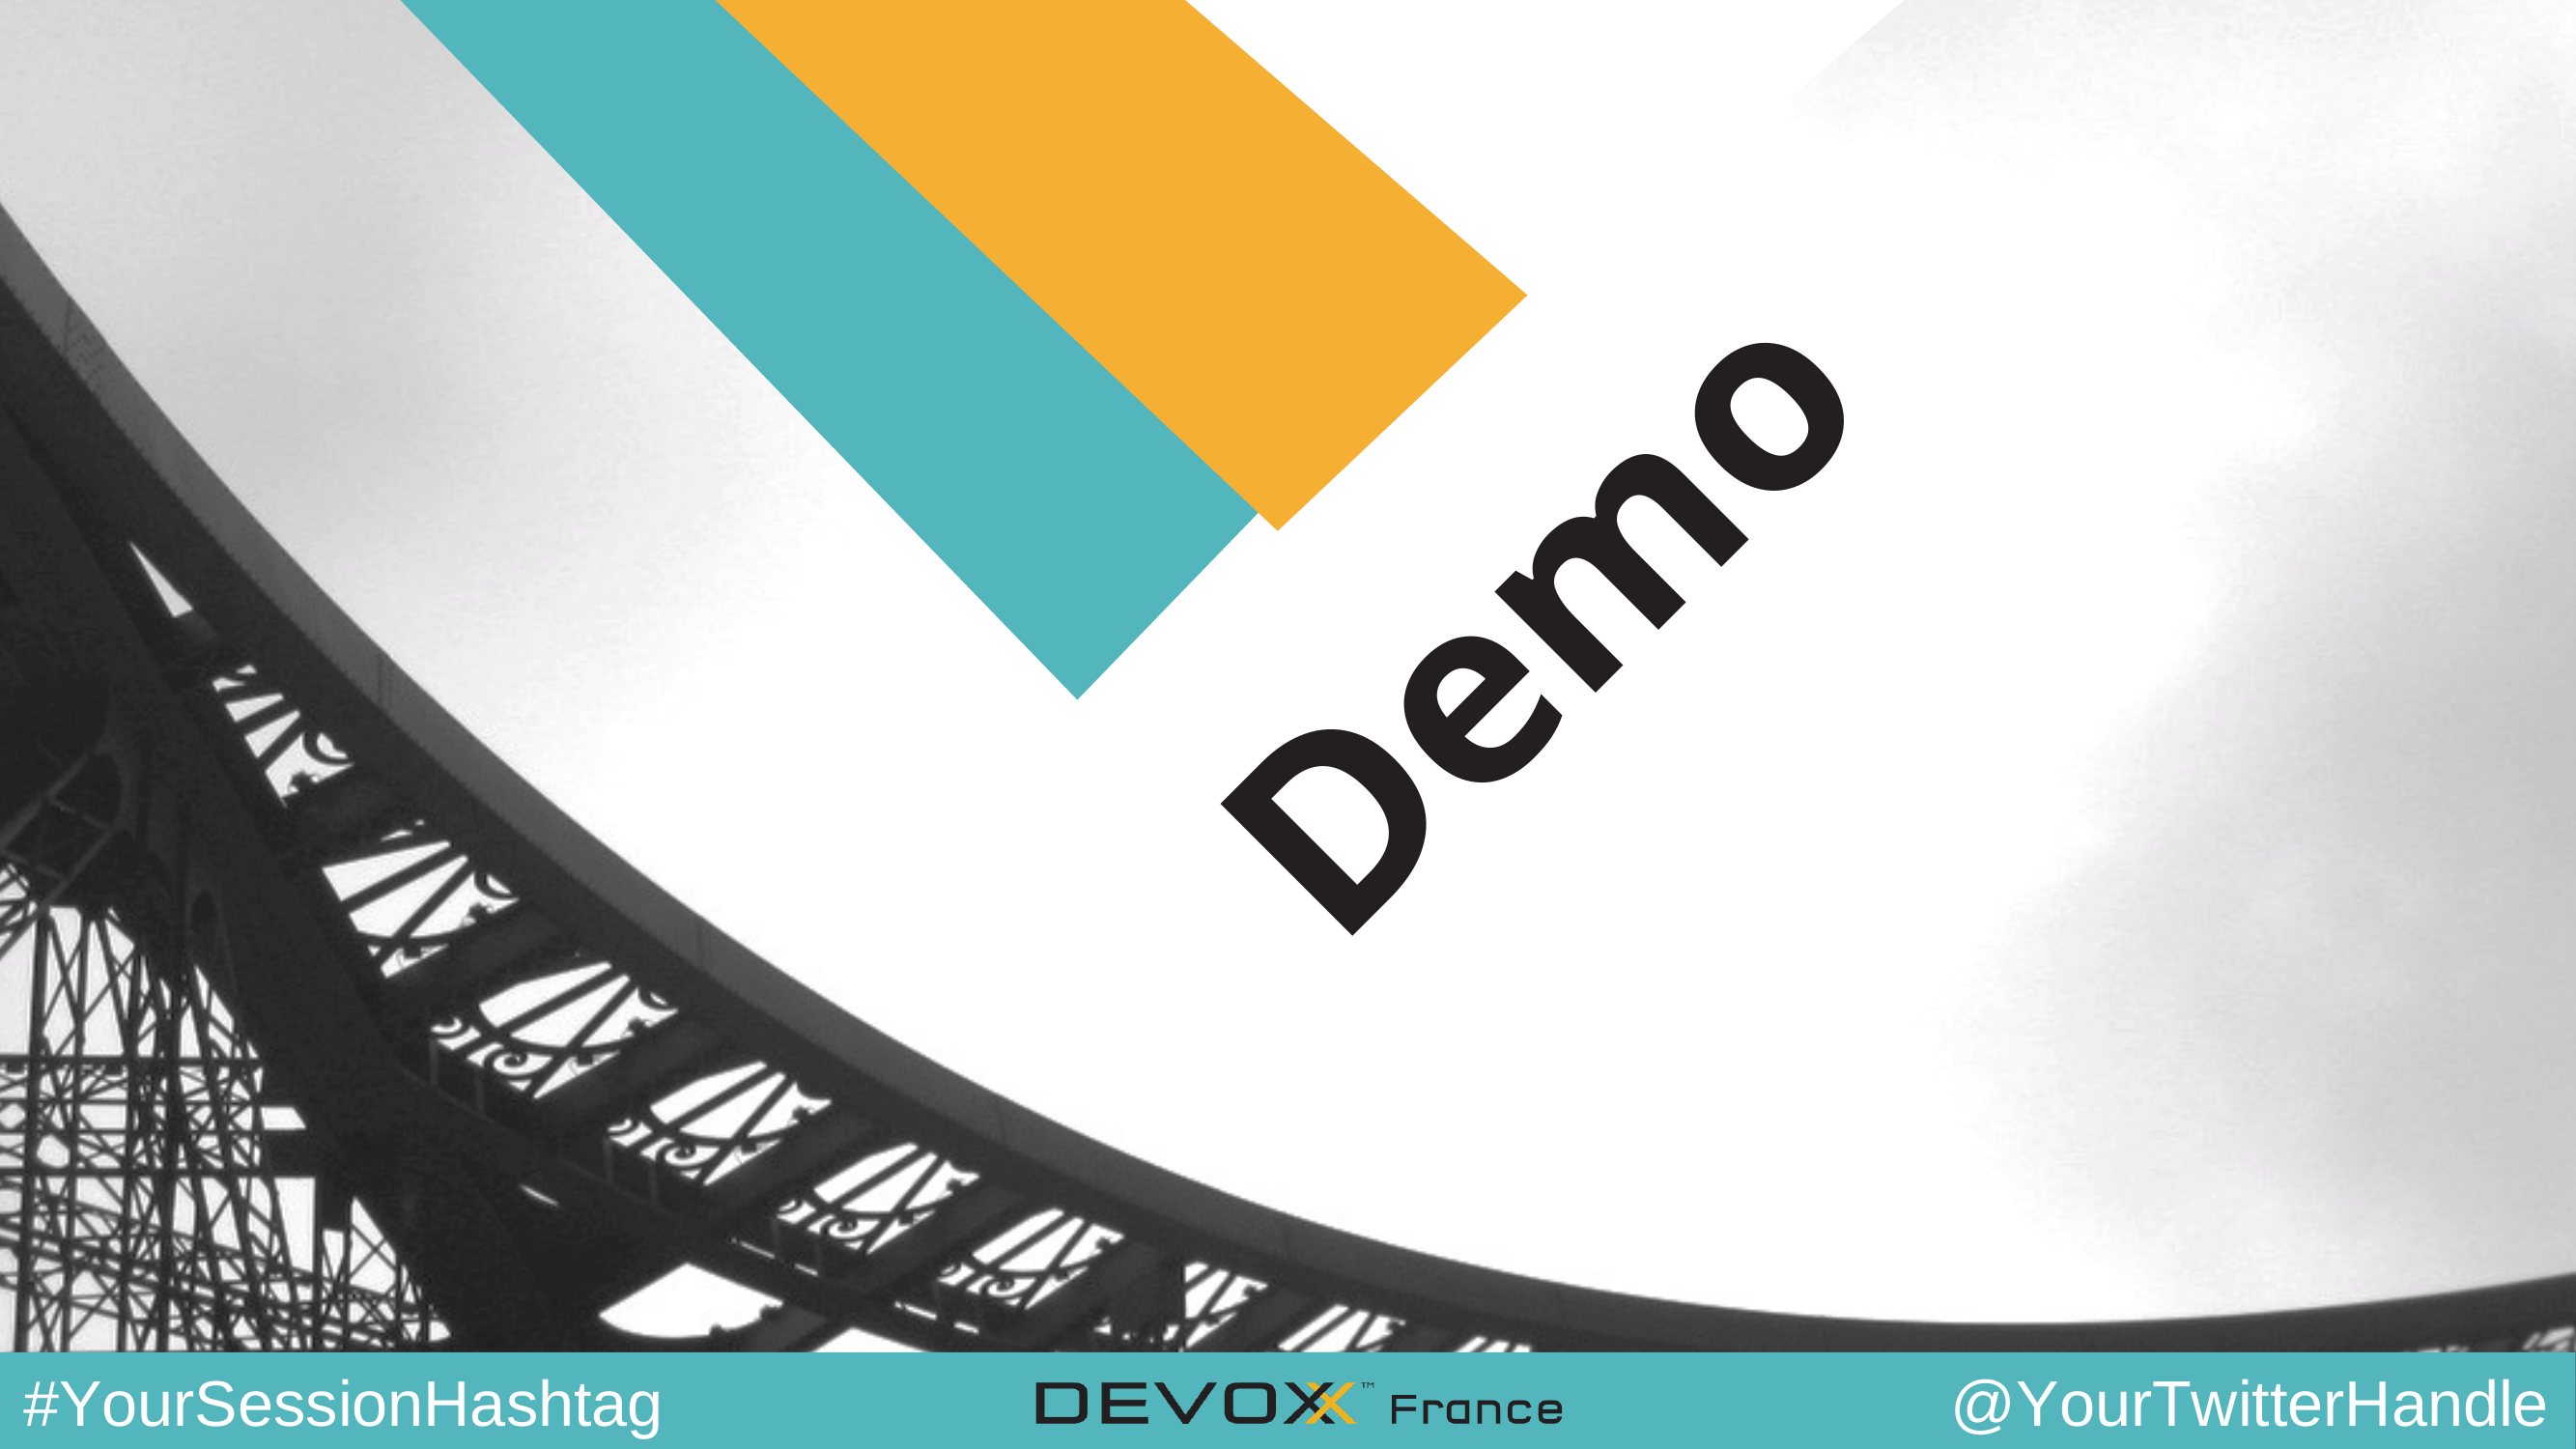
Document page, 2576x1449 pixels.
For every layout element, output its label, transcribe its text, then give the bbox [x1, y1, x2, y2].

picture [1021, 1367, 1572, 1435]
title Demo [1150, 16, 2391, 1257]
picture [0, 0, 2576, 1351]
